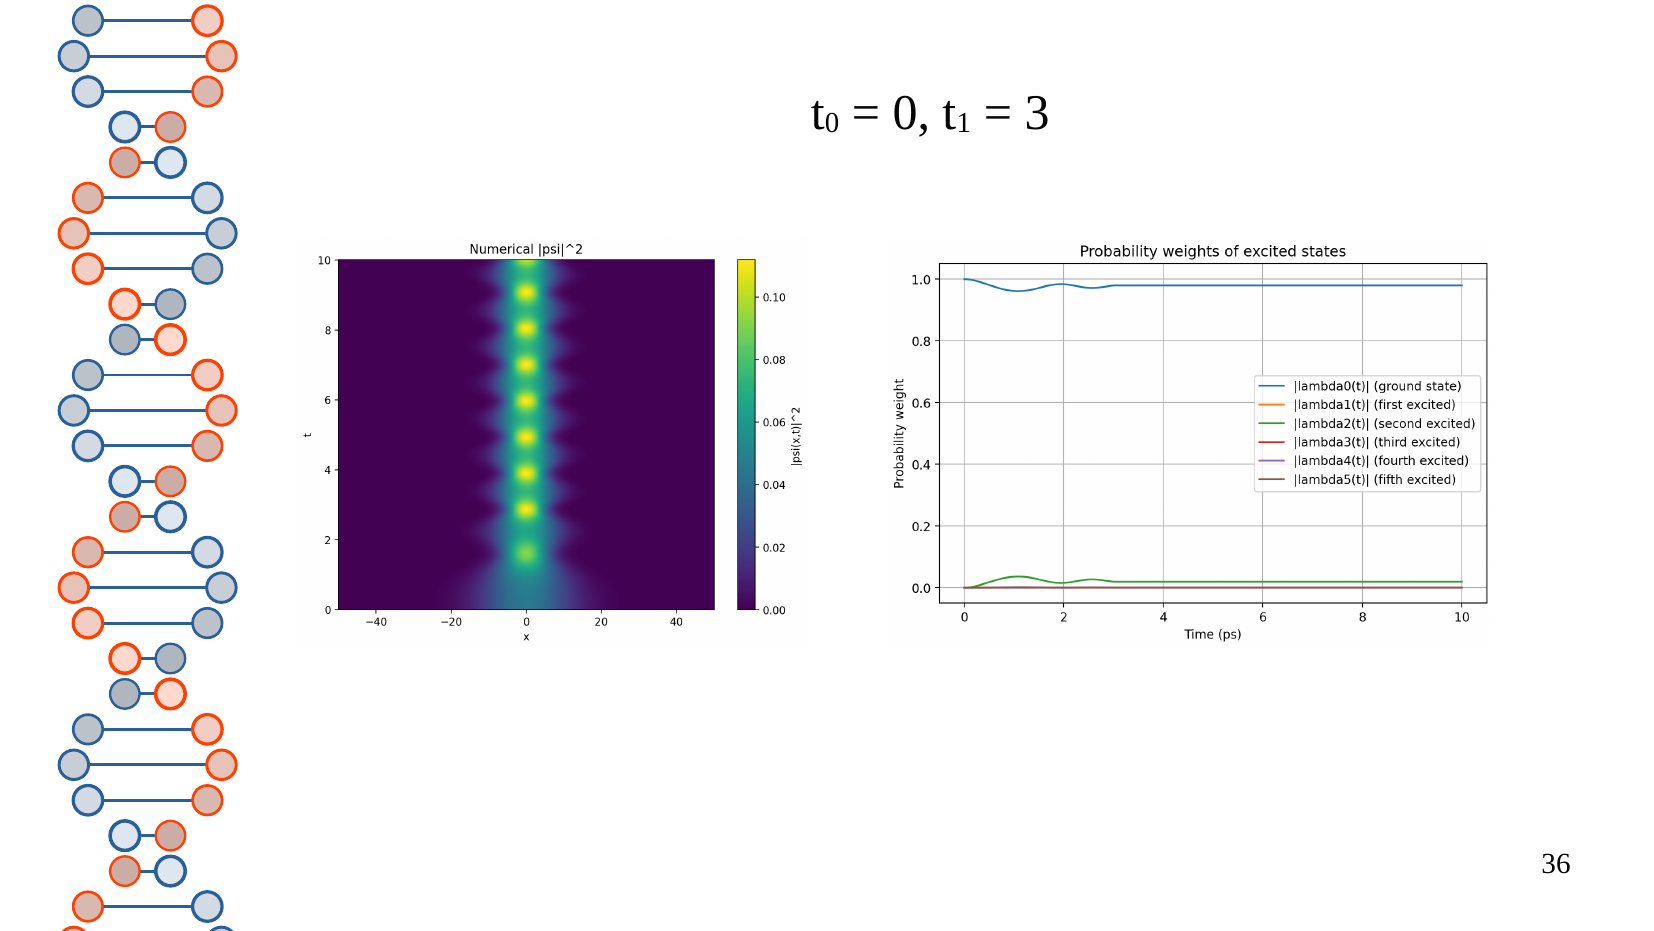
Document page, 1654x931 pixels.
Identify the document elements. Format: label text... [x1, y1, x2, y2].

title t0 = 0, t1 = 3 [265, 35, 1595, 189]
picture [295, 236, 808, 650]
picture [885, 236, 1495, 650]
